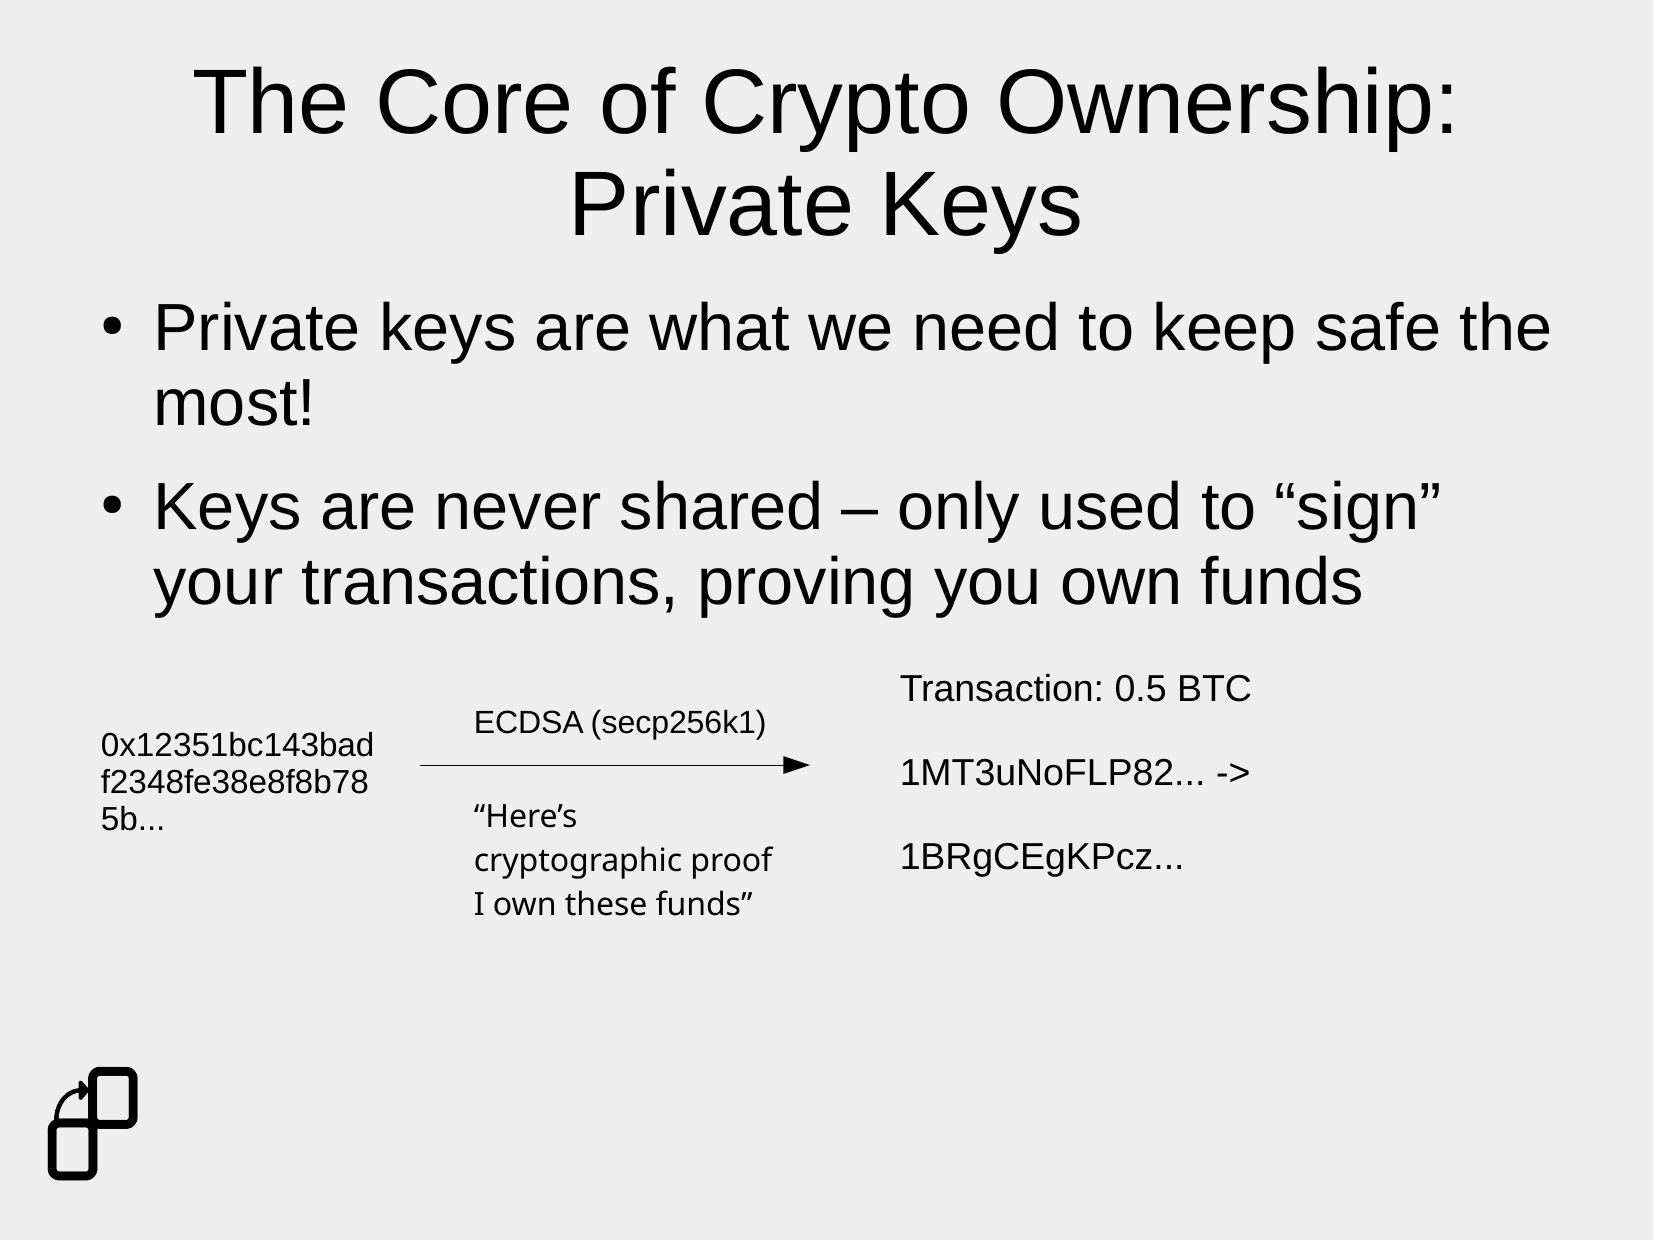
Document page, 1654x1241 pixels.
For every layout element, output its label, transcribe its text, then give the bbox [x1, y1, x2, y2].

title The Core of Crypto Ownership: Private Keys [82, 49, 1571, 257]
text_box Transaction: 0.5 BTC 1MT3uNoFLP82... -> 1BRgCEgKPcz... [885, 660, 1471, 885]
picture [30, 1062, 153, 1186]
list Private keys are what we need to keep safe the most! Keys are never shared – only used to “sign” your transactions, proving you own funds [82, 290, 1571, 1010]
list ECDSA (secp256k1) “Here’s cryptographic proof I own these funds” [435, 705, 781, 931]
list 0x12351bc143badf2348fe38e8f8b785b... [30, 660, 376, 886]
